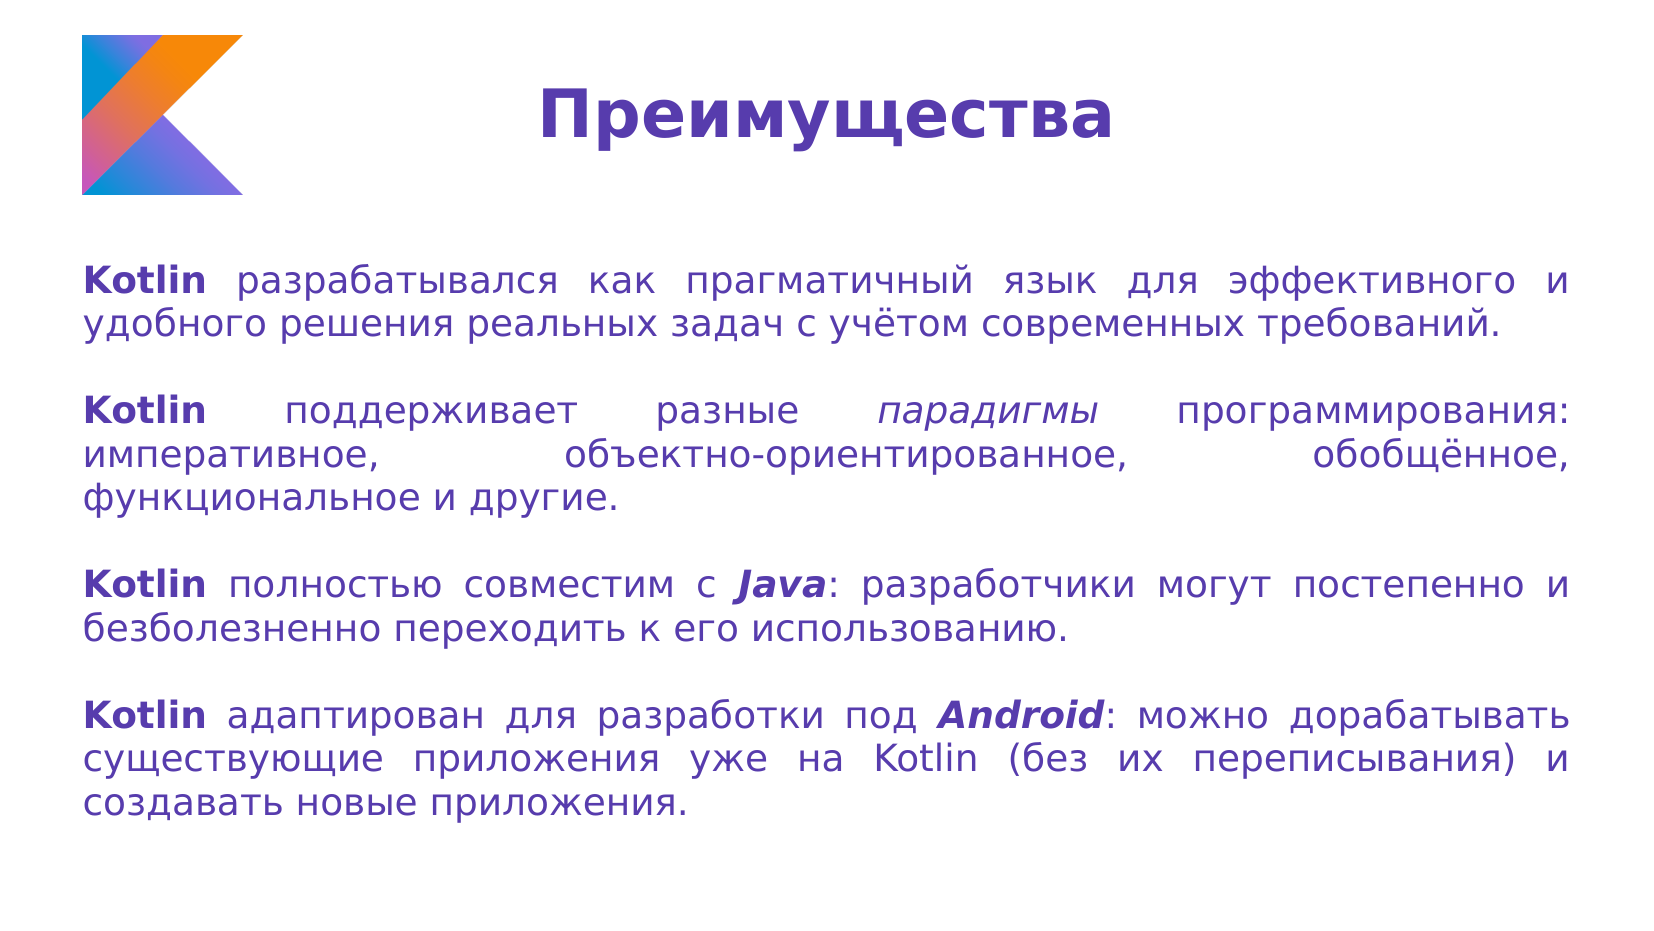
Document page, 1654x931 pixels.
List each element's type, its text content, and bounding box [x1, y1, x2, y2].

title Преимущества [243, 37, 1571, 193]
picture [82, 35, 243, 195]
subtitle Kotlin разрабатывался как прагматичный язык для эффективного и удобного решения реальных задач с учётом современных требований. Kotlin поддерживает разные парадигмы программирования: императивное, объектно-ориентированное, обобщённое, функциональное и другие. Kotlin полностью совместим с Java: разработчики могут постепенно и безболезненно переходить к его использованию. Kotlin адаптирован для разработки под Android: можно дорабатывать существующие приложения уже на Kotlin (без их переписывания) и создавать новые приложения. [82, 236, 1571, 847]
